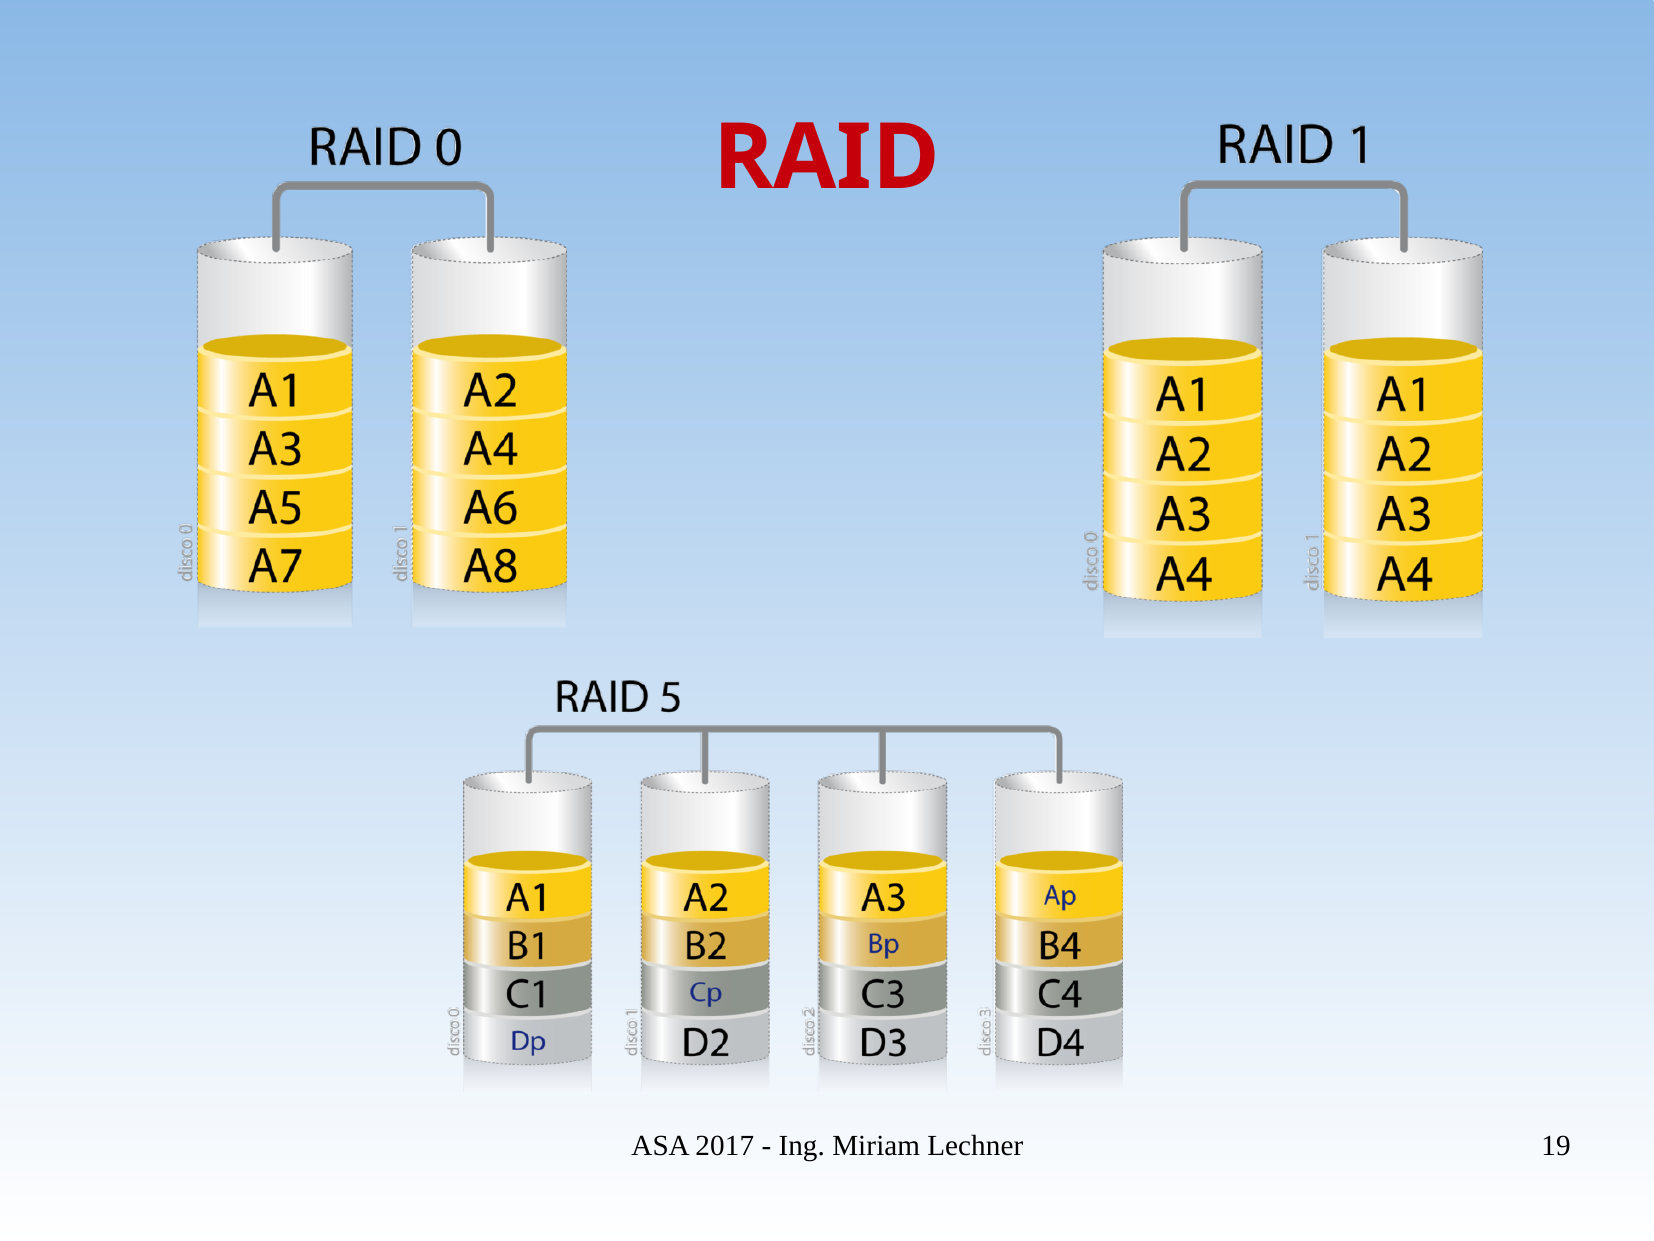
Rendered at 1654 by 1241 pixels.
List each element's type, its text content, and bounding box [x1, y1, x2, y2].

picture [1080, 115, 1483, 638]
picture [175, 118, 567, 628]
picture [445, 673, 1123, 1094]
title RAID [82, 49, 1571, 257]
